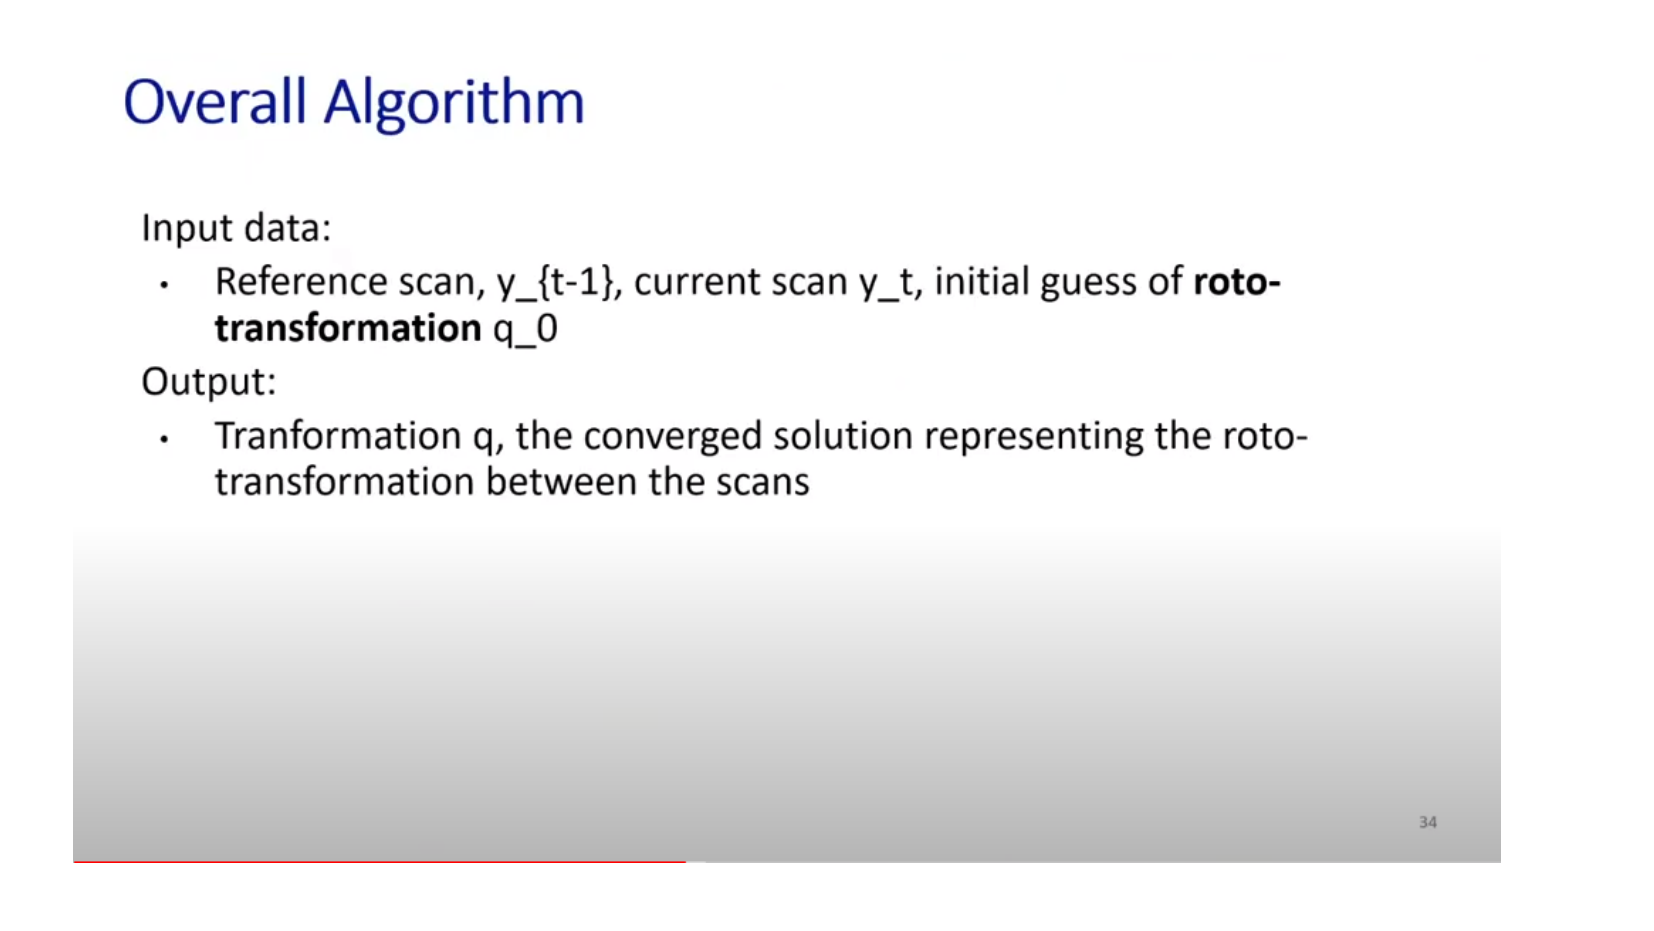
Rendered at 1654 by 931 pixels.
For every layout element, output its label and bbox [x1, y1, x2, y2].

picture [73, 53, 1501, 863]
